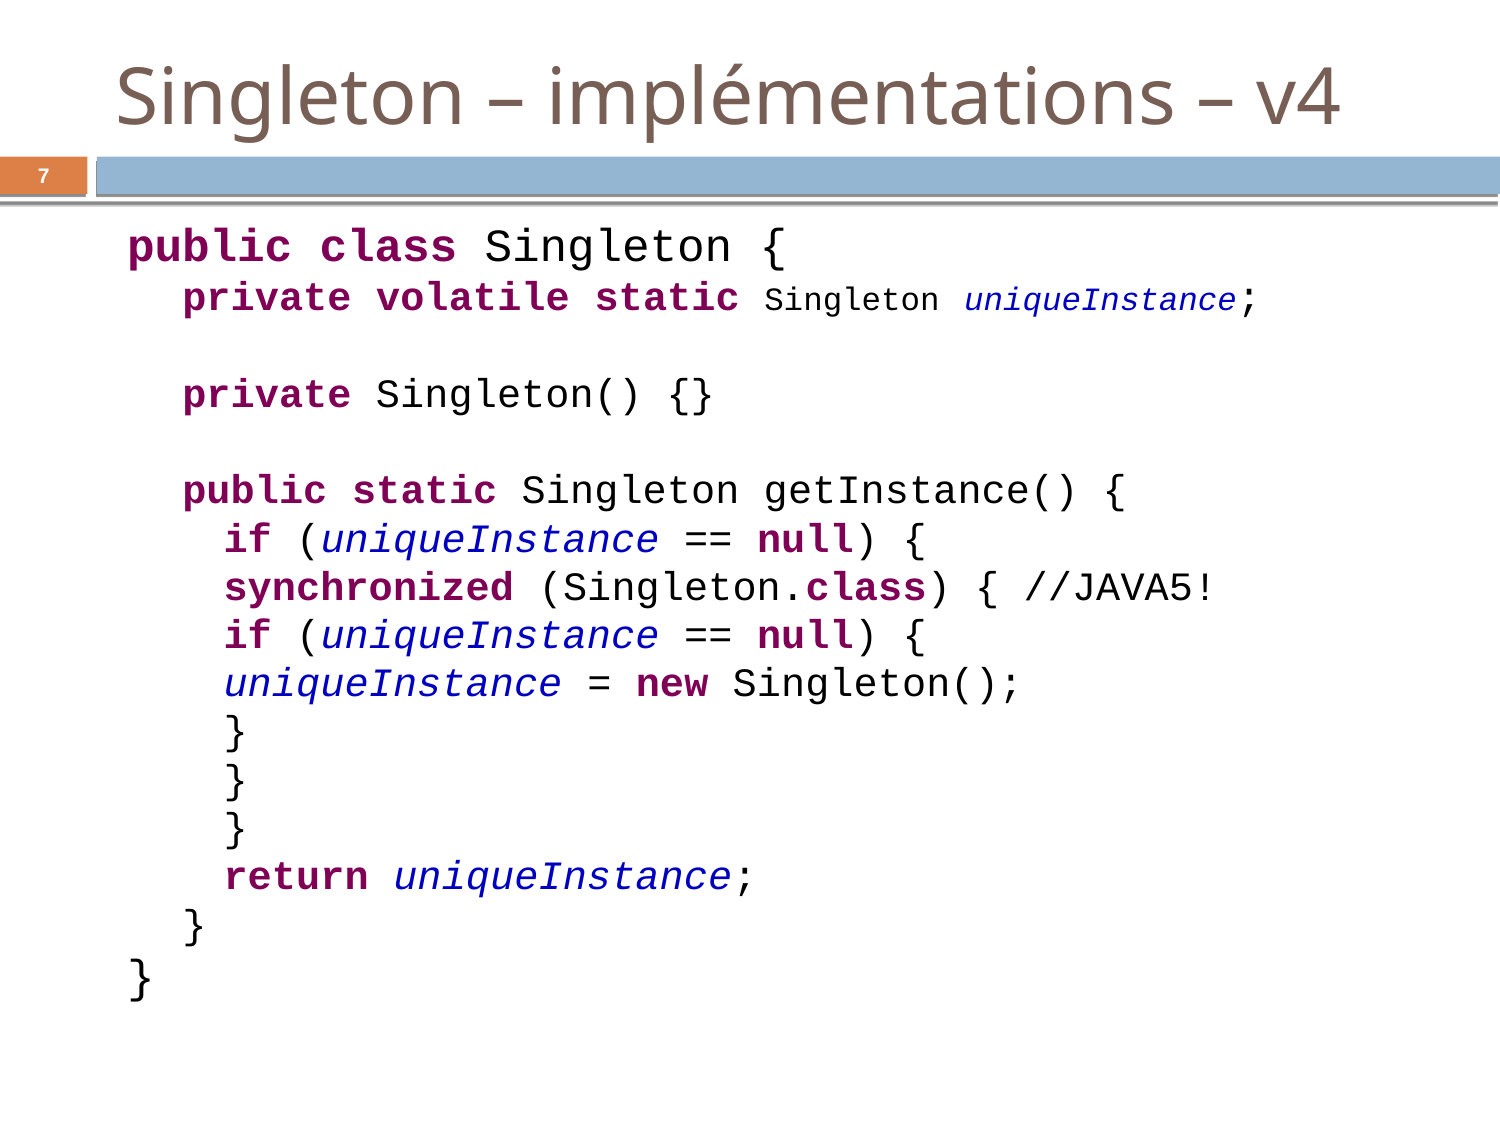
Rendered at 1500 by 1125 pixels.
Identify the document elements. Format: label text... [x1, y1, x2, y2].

title Singleton – implémentations – v4 [100, 37, 1438, 149]
list public class Singleton { private volatile static Singleton uniqueInstance; private Singleton() {} public static Singleton getInstance() { if (uniqueInstance == null) { synchronized (Singleton.class) { //JAVA5! if (uniqueInstance == null) { uniqueInstance = new Singleton(); } } } return uniqueInstance; } } [112, 208, 1500, 1012]
slide_number <numéro> [0, 155, 88, 196]
